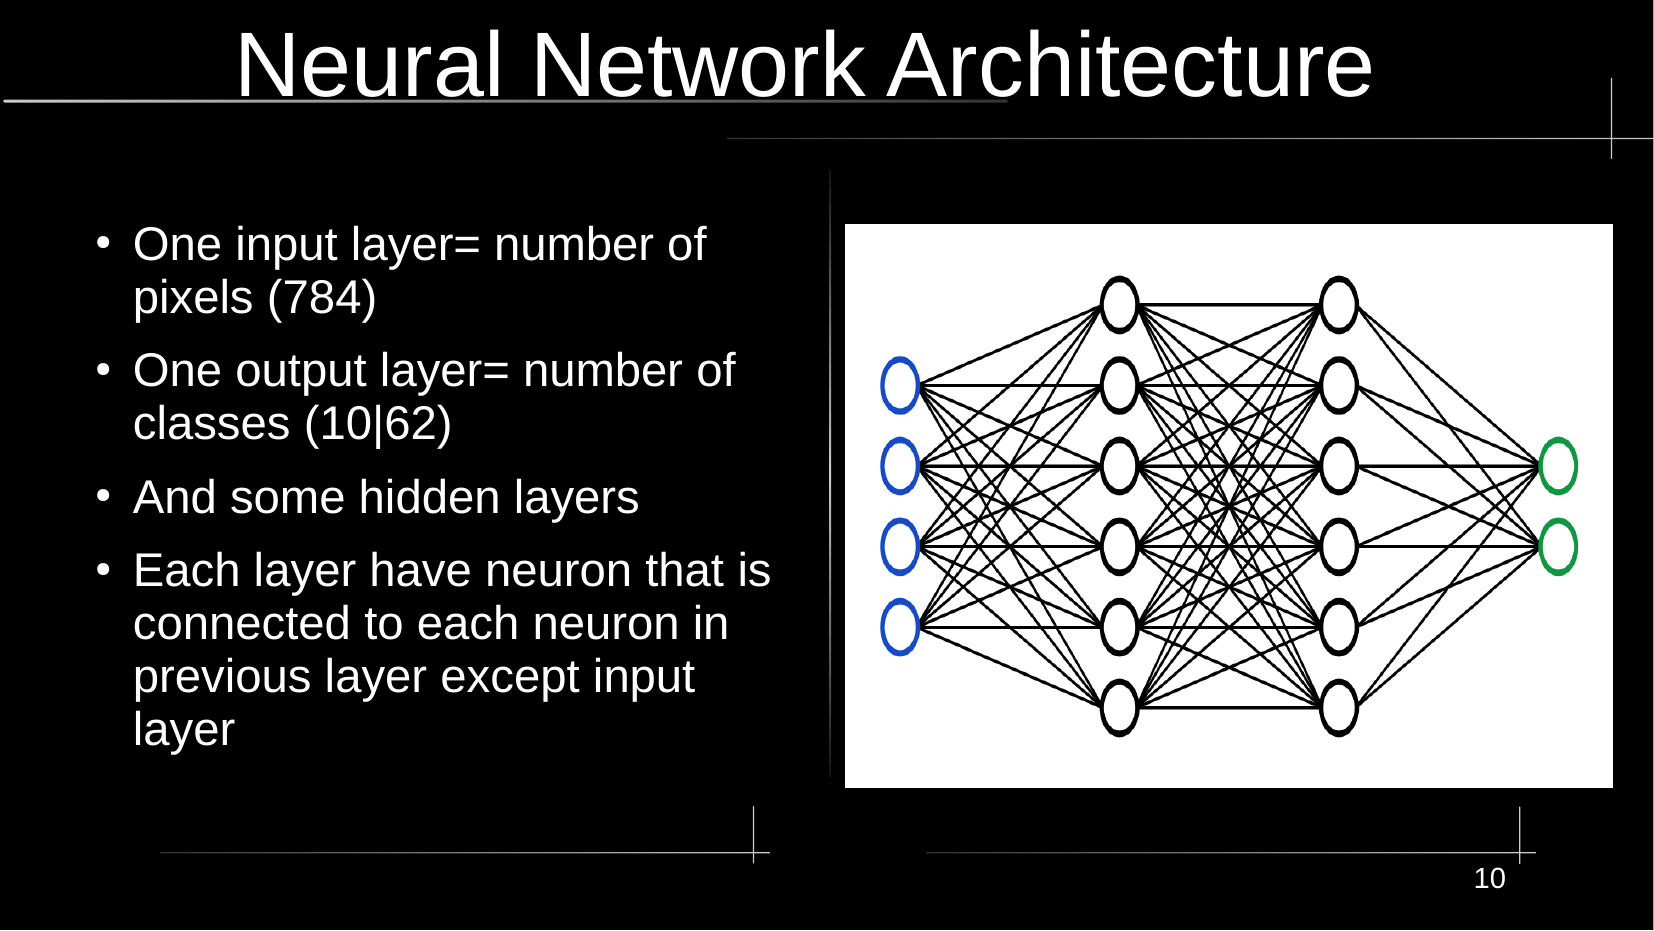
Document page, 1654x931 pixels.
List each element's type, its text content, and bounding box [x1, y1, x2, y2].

list One input layer= number of pixels (784) One output layer= number of classes (10|62) And some hidden layers Each layer have neuron that is connected to each neuron in previous layer except input layer [82, 217, 809, 758]
title Neural Network Architecture [23, 11, 1589, 119]
picture [845, 224, 1613, 788]
